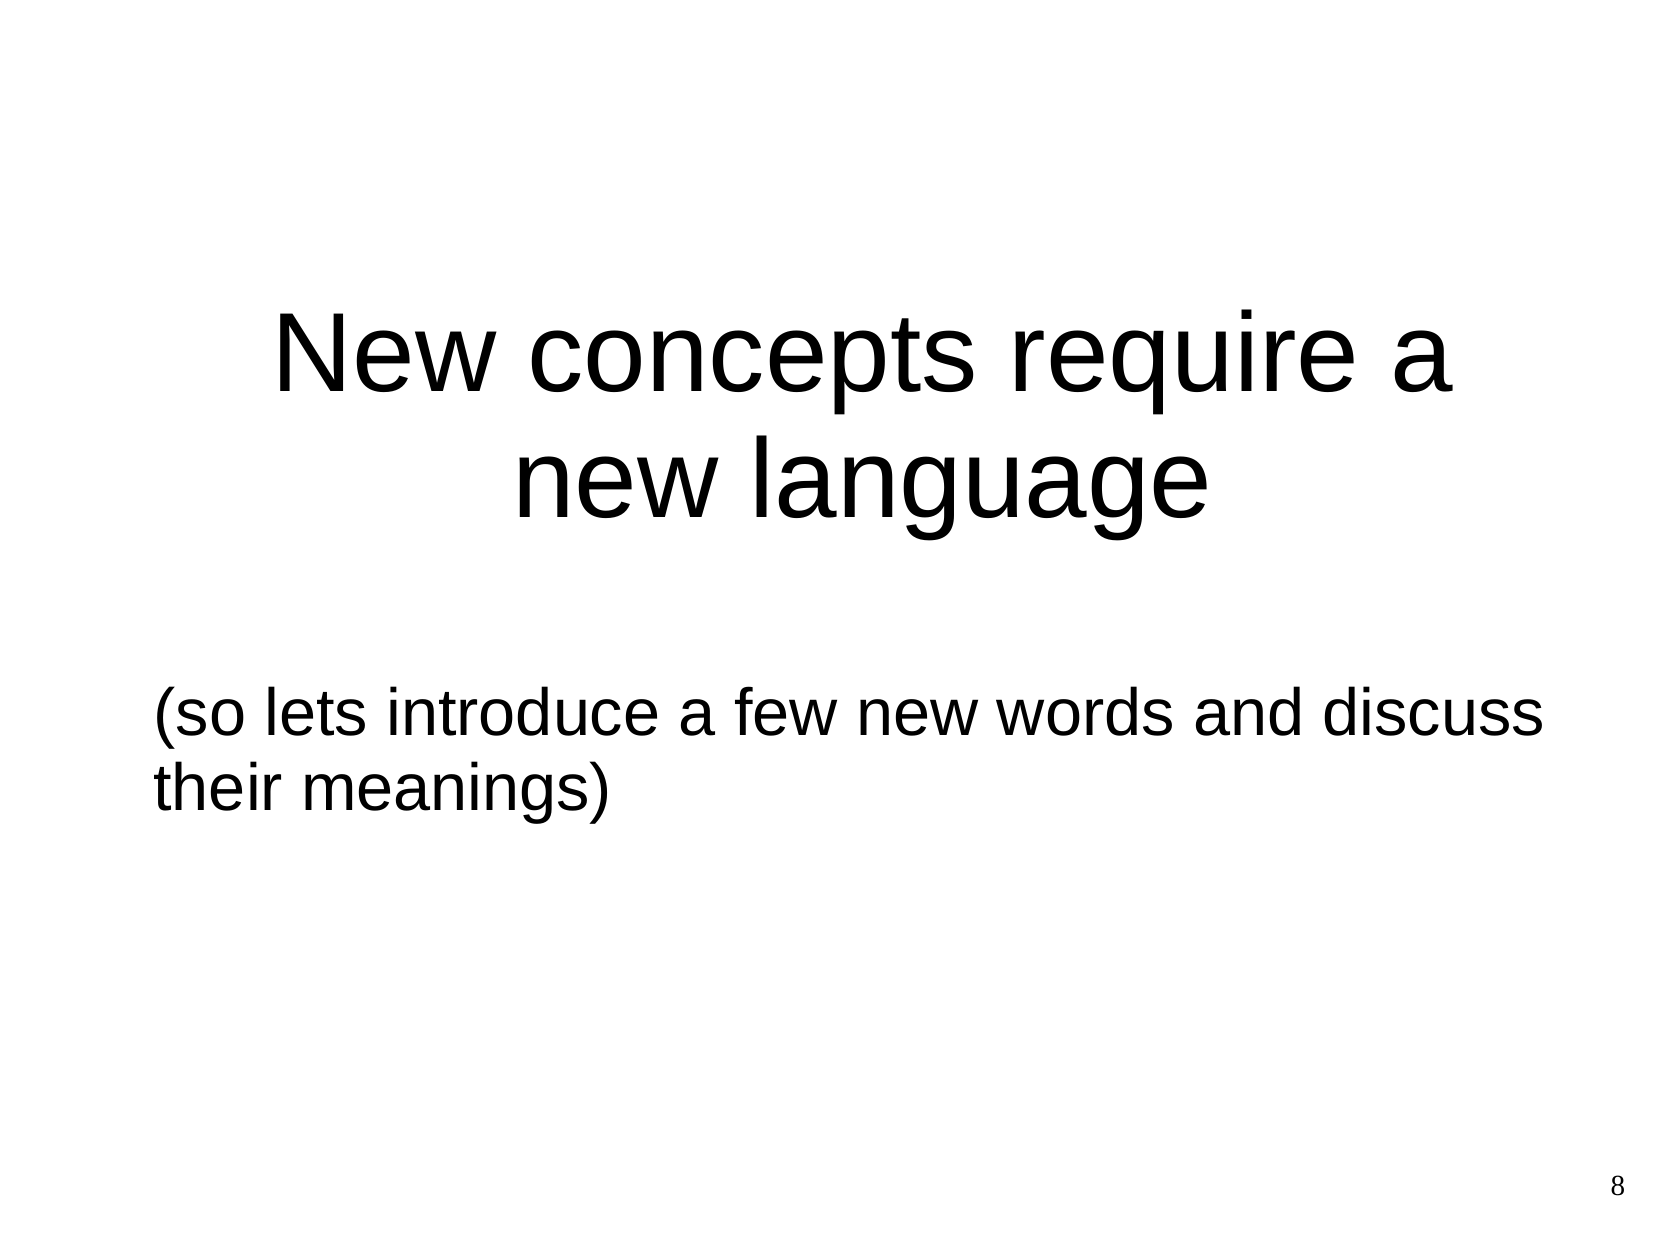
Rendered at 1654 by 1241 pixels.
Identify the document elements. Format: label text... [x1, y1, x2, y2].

list New concepts require a new language (so lets introduce a few new words and discuss their meanings) [82, 290, 1571, 1010]
